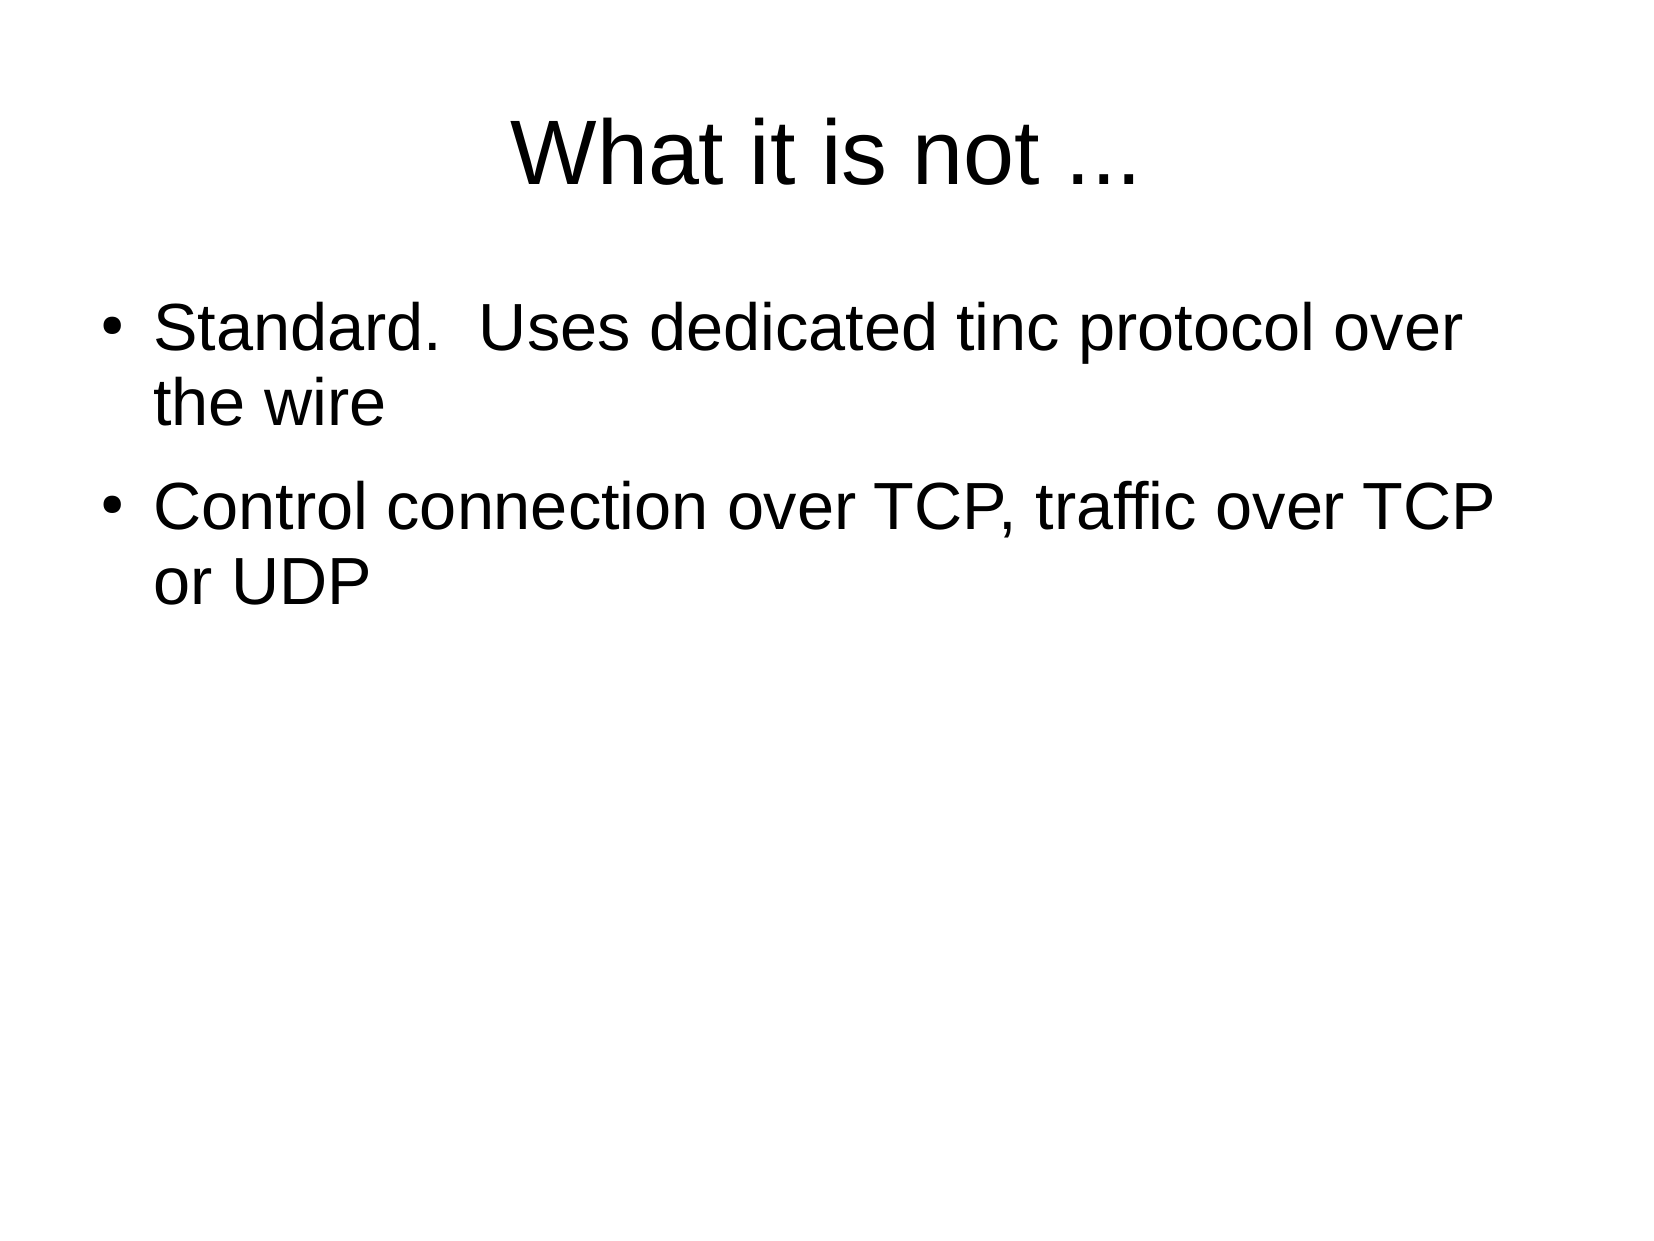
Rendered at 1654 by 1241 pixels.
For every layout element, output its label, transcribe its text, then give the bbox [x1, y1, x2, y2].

title What it is not ... [82, 49, 1571, 257]
list Standard. Uses dedicated tinc protocol over the wire Control connection over TCP, traffic over TCP or UDP [82, 290, 1571, 1010]
